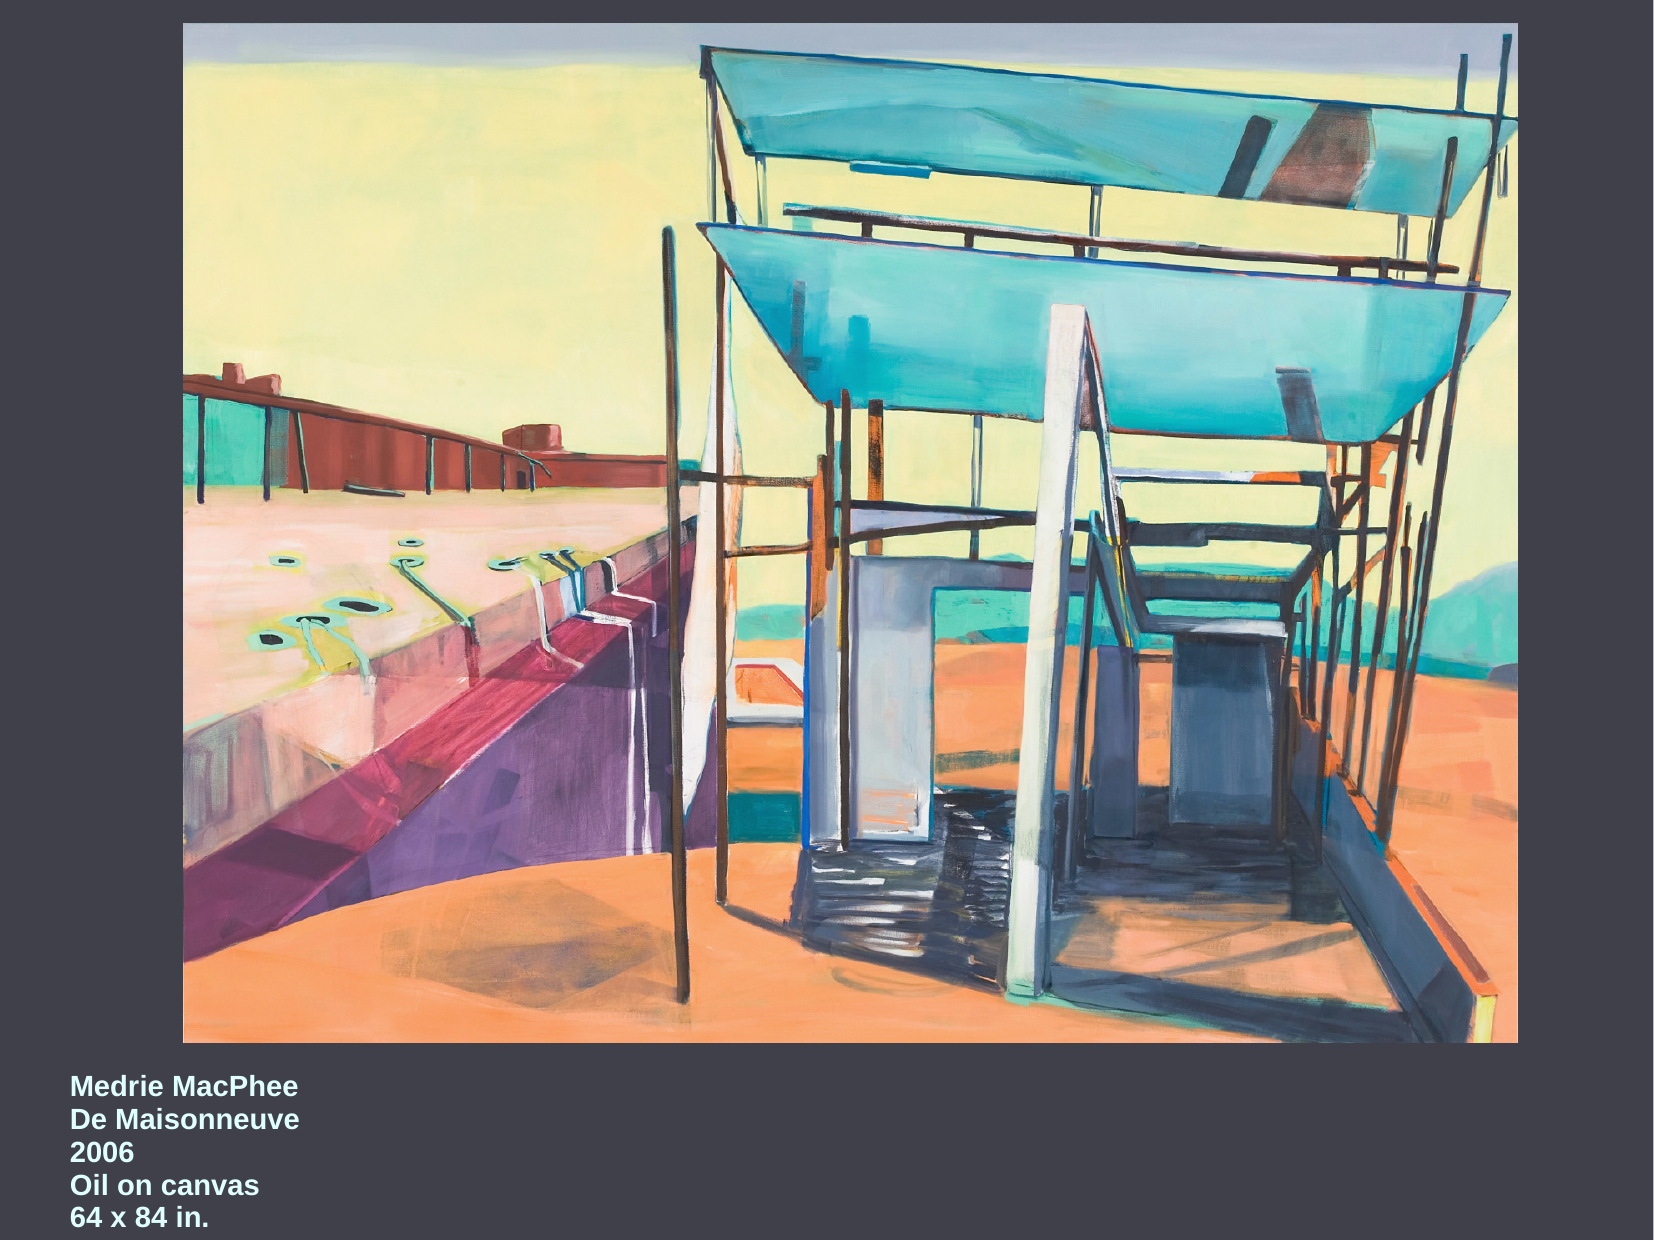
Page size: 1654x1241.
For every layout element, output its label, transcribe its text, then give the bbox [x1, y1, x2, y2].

text_box Medrie MacPhee De Maisonneuve 2006 Oil on canvas 64 x 84 in. [55, 1062, 1111, 1241]
picture [183, 23, 1518, 1043]
